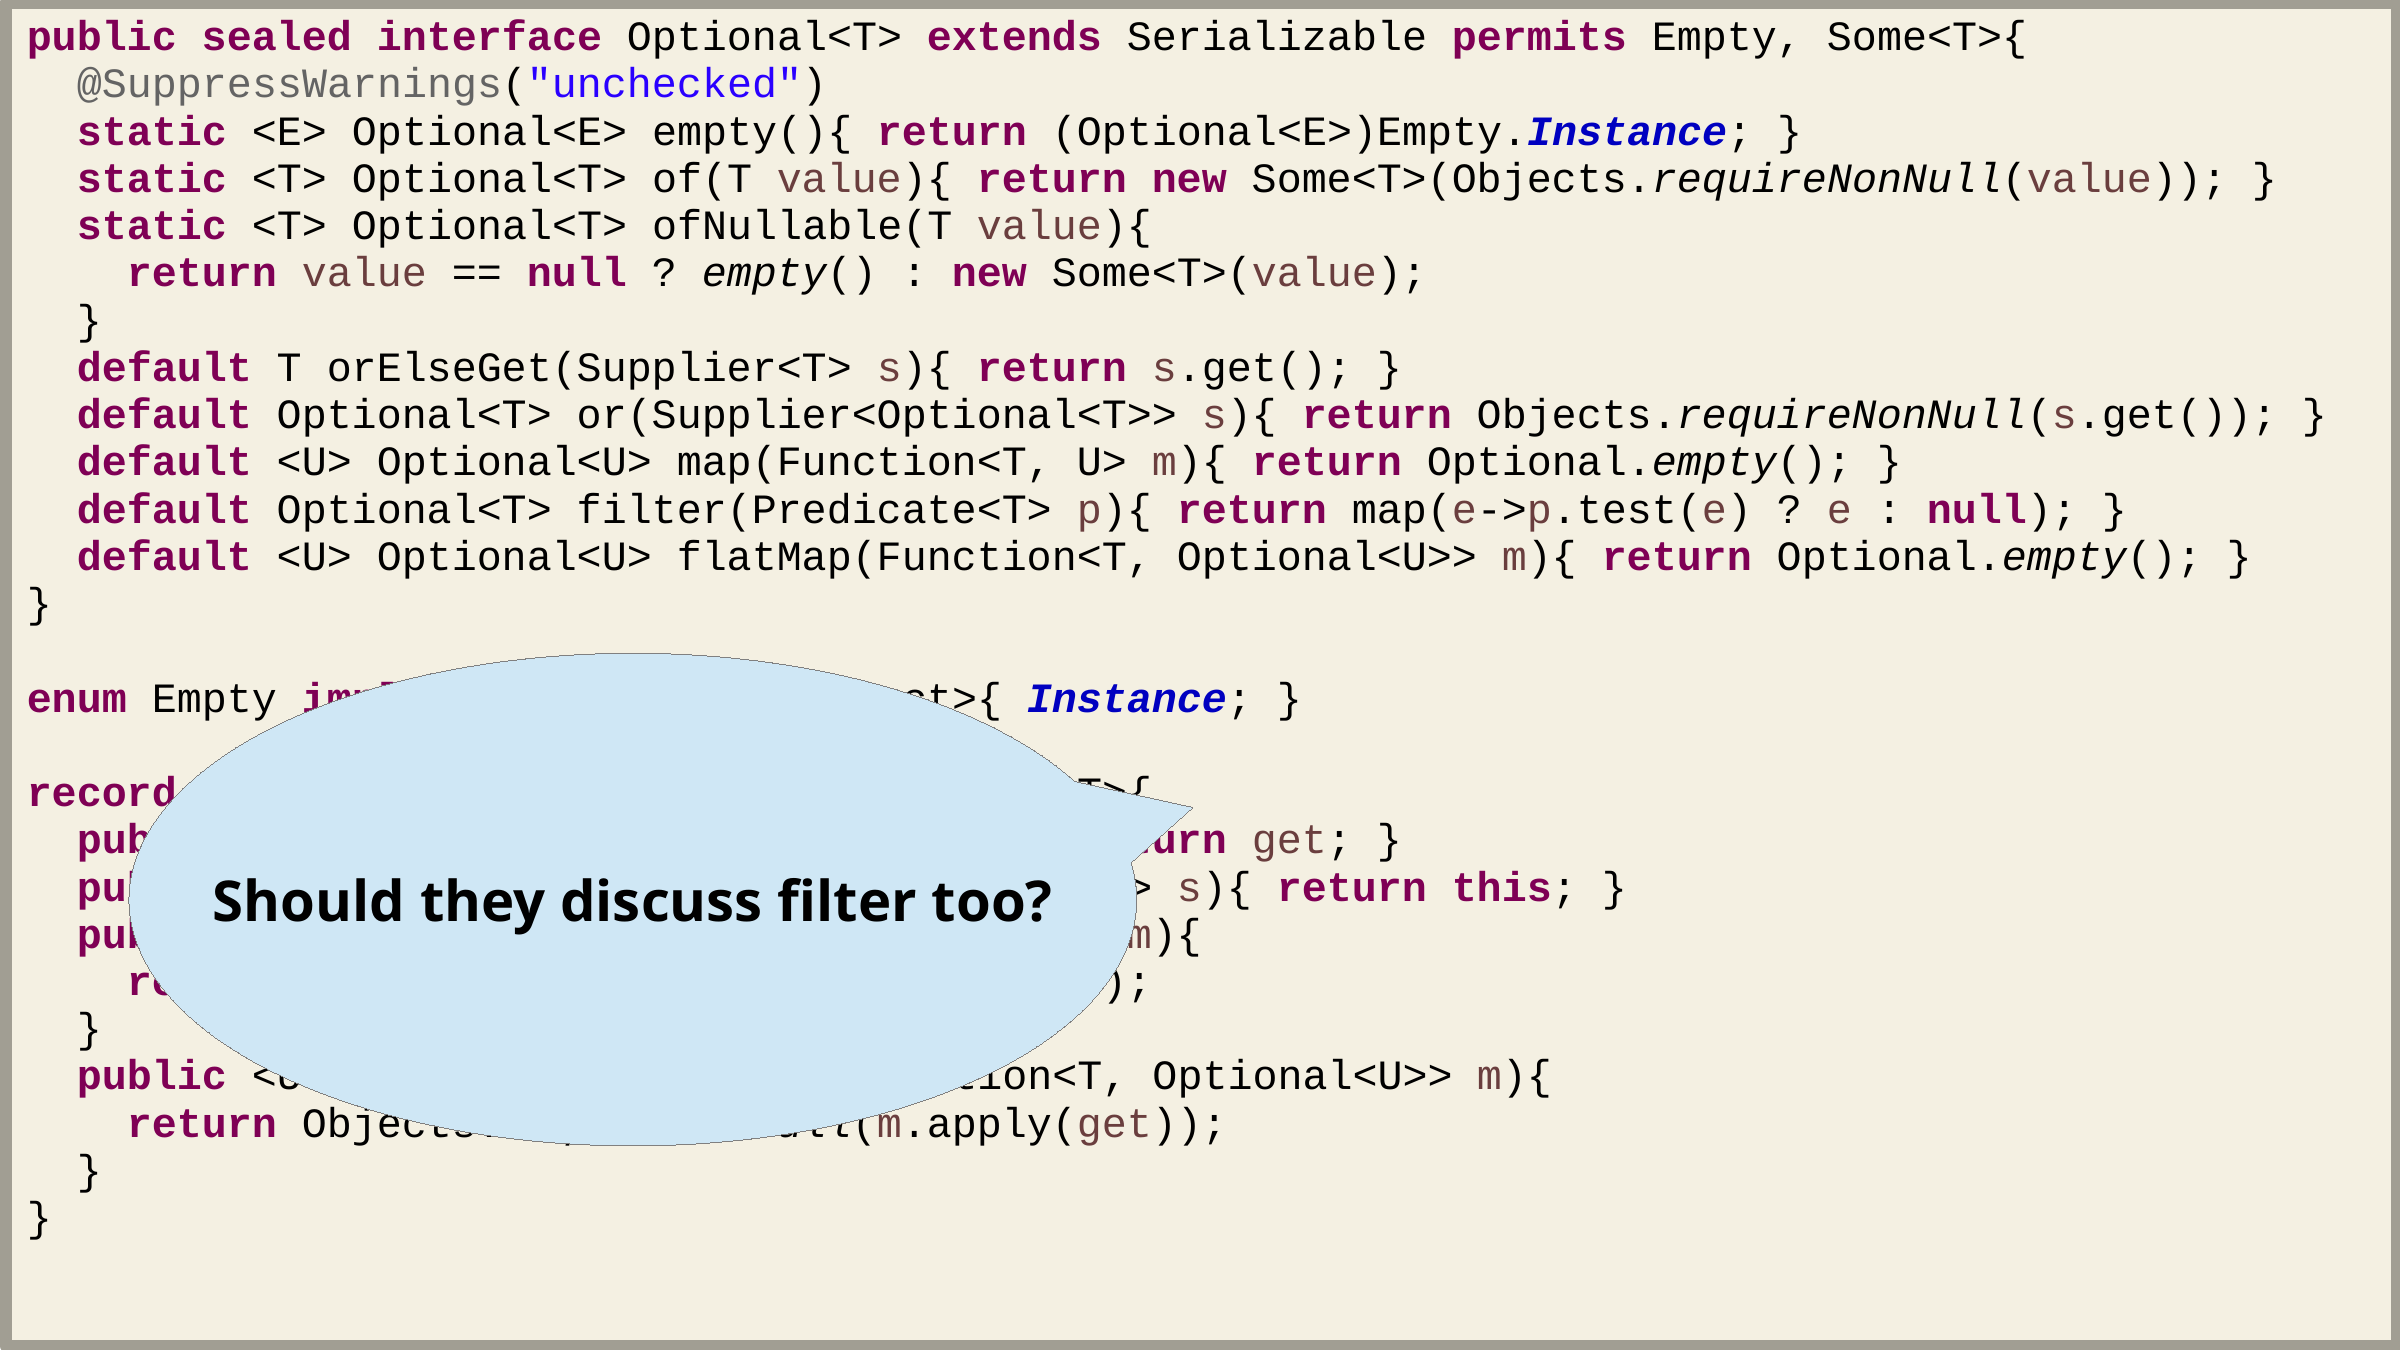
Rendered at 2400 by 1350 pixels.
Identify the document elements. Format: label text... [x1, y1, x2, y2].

text_box Should they discuss filter too? [128, 653, 1193, 1146]
text_box public sealed interface Optional<T> extends Serializable permits Empty, Some<T>{ @SuppressWarnings("unchecked") static <E> Optional<E> empty(){ return (Optional<E>)Empty.Instance; } static <T> Optional<T> of(T value){ return new Some<T>(Objects.requireNonNull(value)); } static <T> Optional<T> ofNullable(T value){ return value == null ? empty() : new Some<T>(value); } default T orElseGet(Supplier<T> s){ return s.get(); } default Optional<T> or(Supplier<Optional<T>> s){ return Objects.requireNonNull(s.get()); } default <U> Optional<U> map(Function<T, U> m){ return Optional.empty(); } default Optional<T> filter(Predicate<T> p){ return map(e->p.test(e) ? e : null); } default <U> Optional<U> flatMap(Function<T, Optional<U>> m){ return Optional.empty(); } } enum Empty implements Optional<Object>{ Instance; } record Some<T>(T get) implements Optional<T>{ public T orElseGet(Supplier<T> unused){ return get; } public Optional<T> or(Supplier<Optional<T>> s){ return this; } public <U> Optional<U> map(Function<T, U> m){ return Optional.ofNullable(m.apply(get)); } public <U> Optional<U> flatMap(Function<T, Optional<U>> m){ return Objects.requireNonNull(m.apply(get)); } } [5, 2, 2398, 1346]
